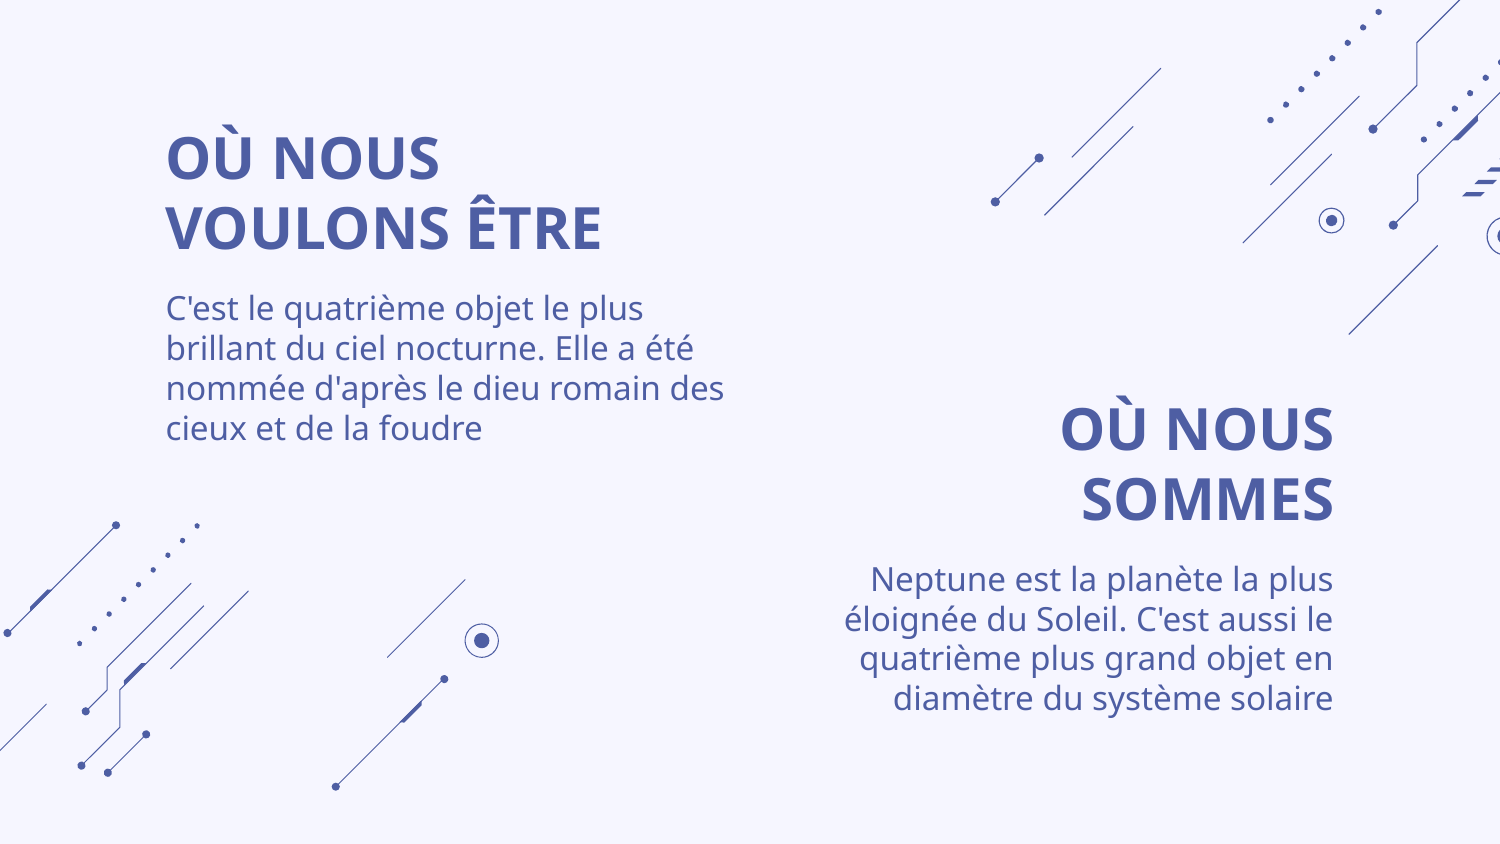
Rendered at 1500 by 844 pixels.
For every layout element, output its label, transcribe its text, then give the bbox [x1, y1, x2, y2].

title OÙ NOUS VOULONS ÊTRE [150, 121, 701, 263]
subtitle OÙ NOUS SOMMES [799, 391, 1350, 533]
subtitle C'est le quatrième objet le plus brillant du ciel nocturne. Elle a été nommée d'après le dieu romain des cieux et de la foudre [150, 287, 773, 452]
subtitle Neptune est la planète la plus éloignée du Soleil. C'est aussi le quatrième plus grand objet en diamètre du système solaire [727, 557, 1350, 723]
